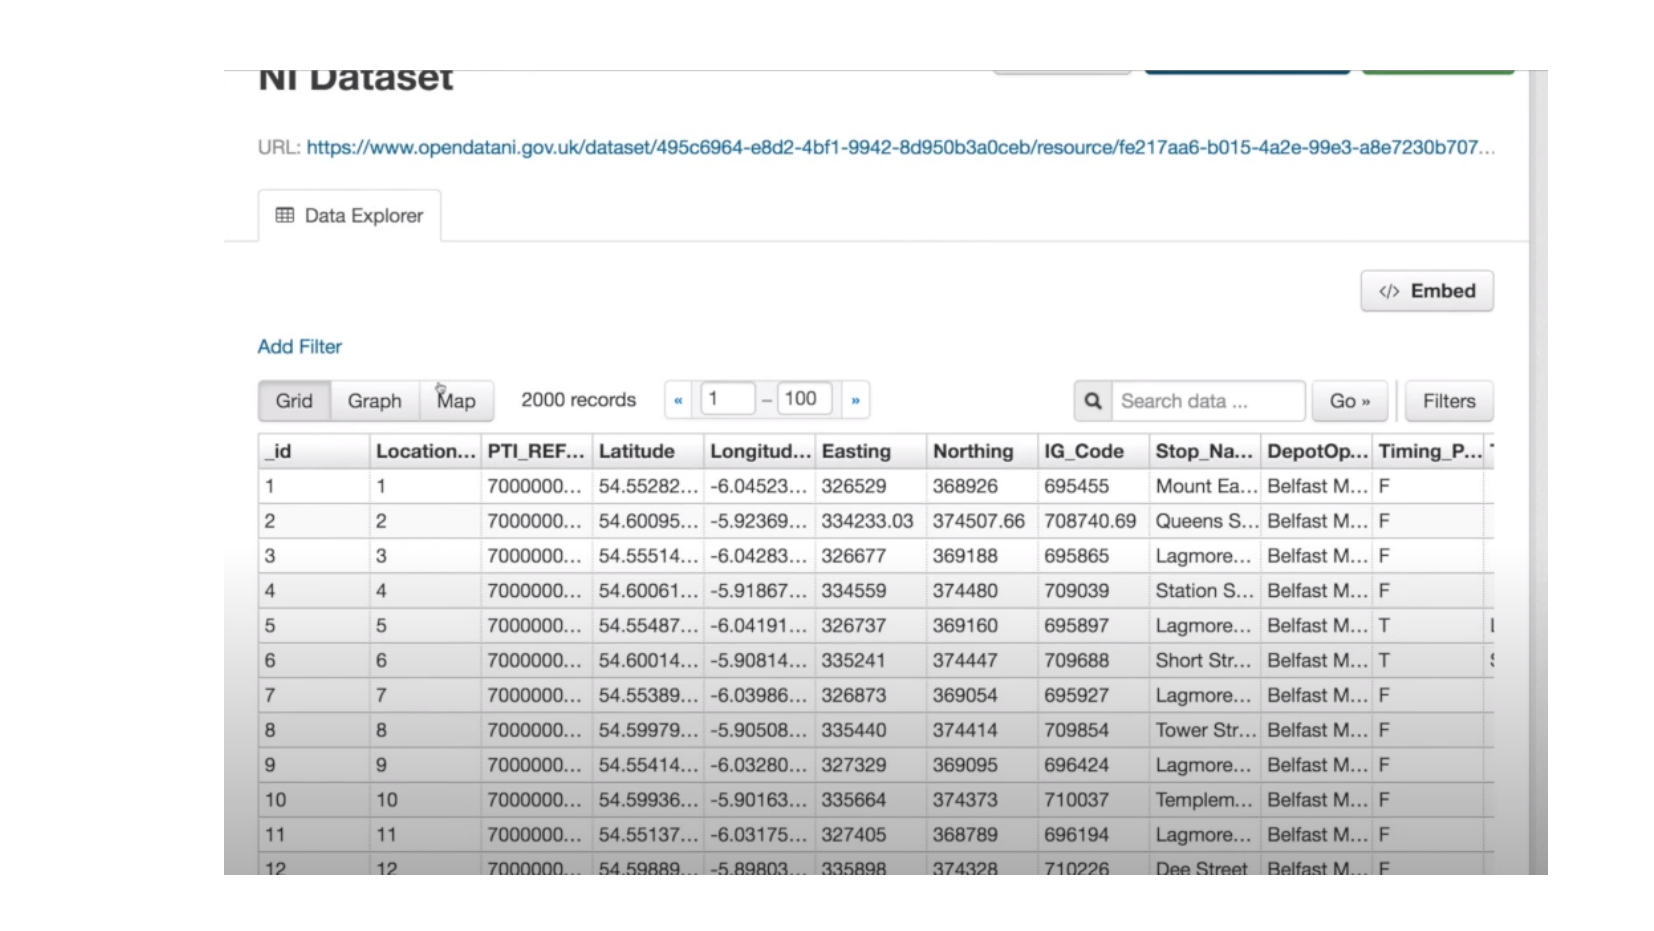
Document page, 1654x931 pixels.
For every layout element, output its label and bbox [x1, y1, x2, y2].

picture [224, 70, 1548, 875]
